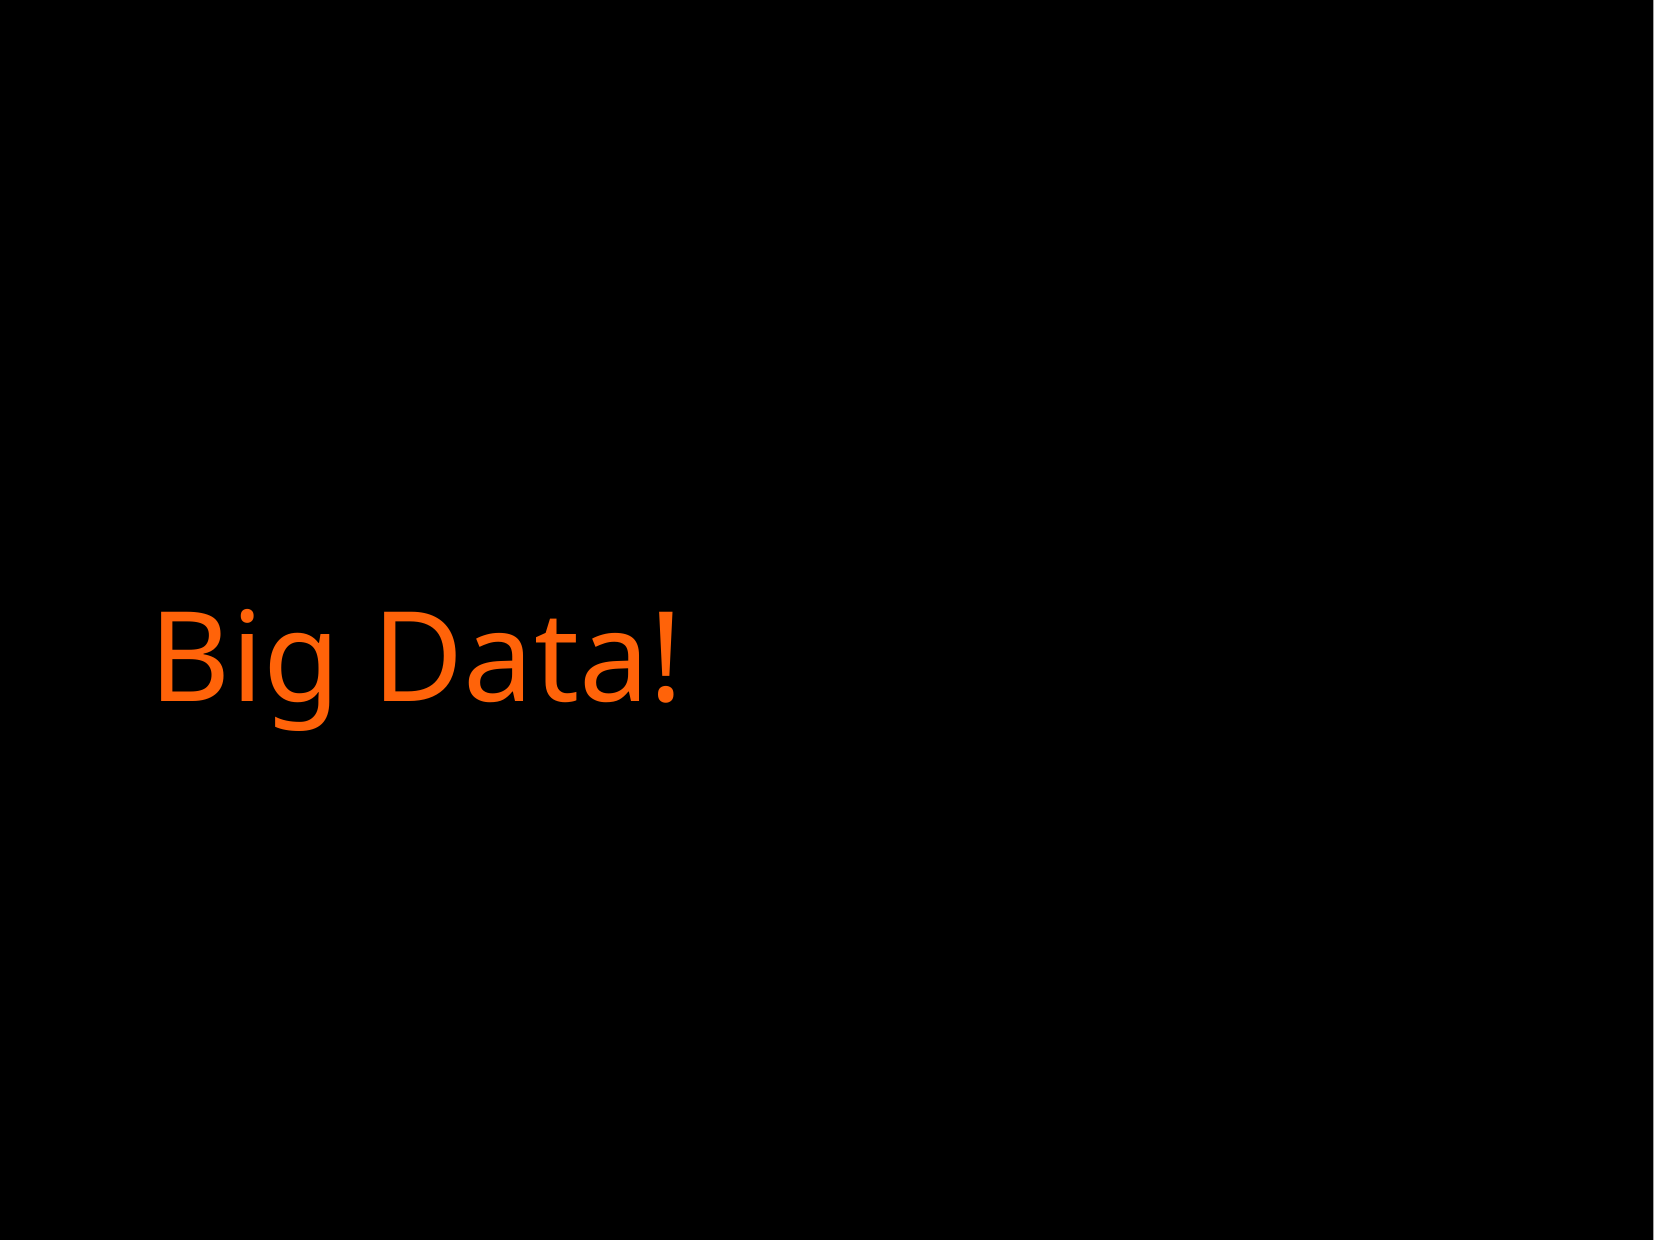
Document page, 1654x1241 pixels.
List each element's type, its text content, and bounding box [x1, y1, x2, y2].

text_box Big Data! [135, 585, 1561, 794]
